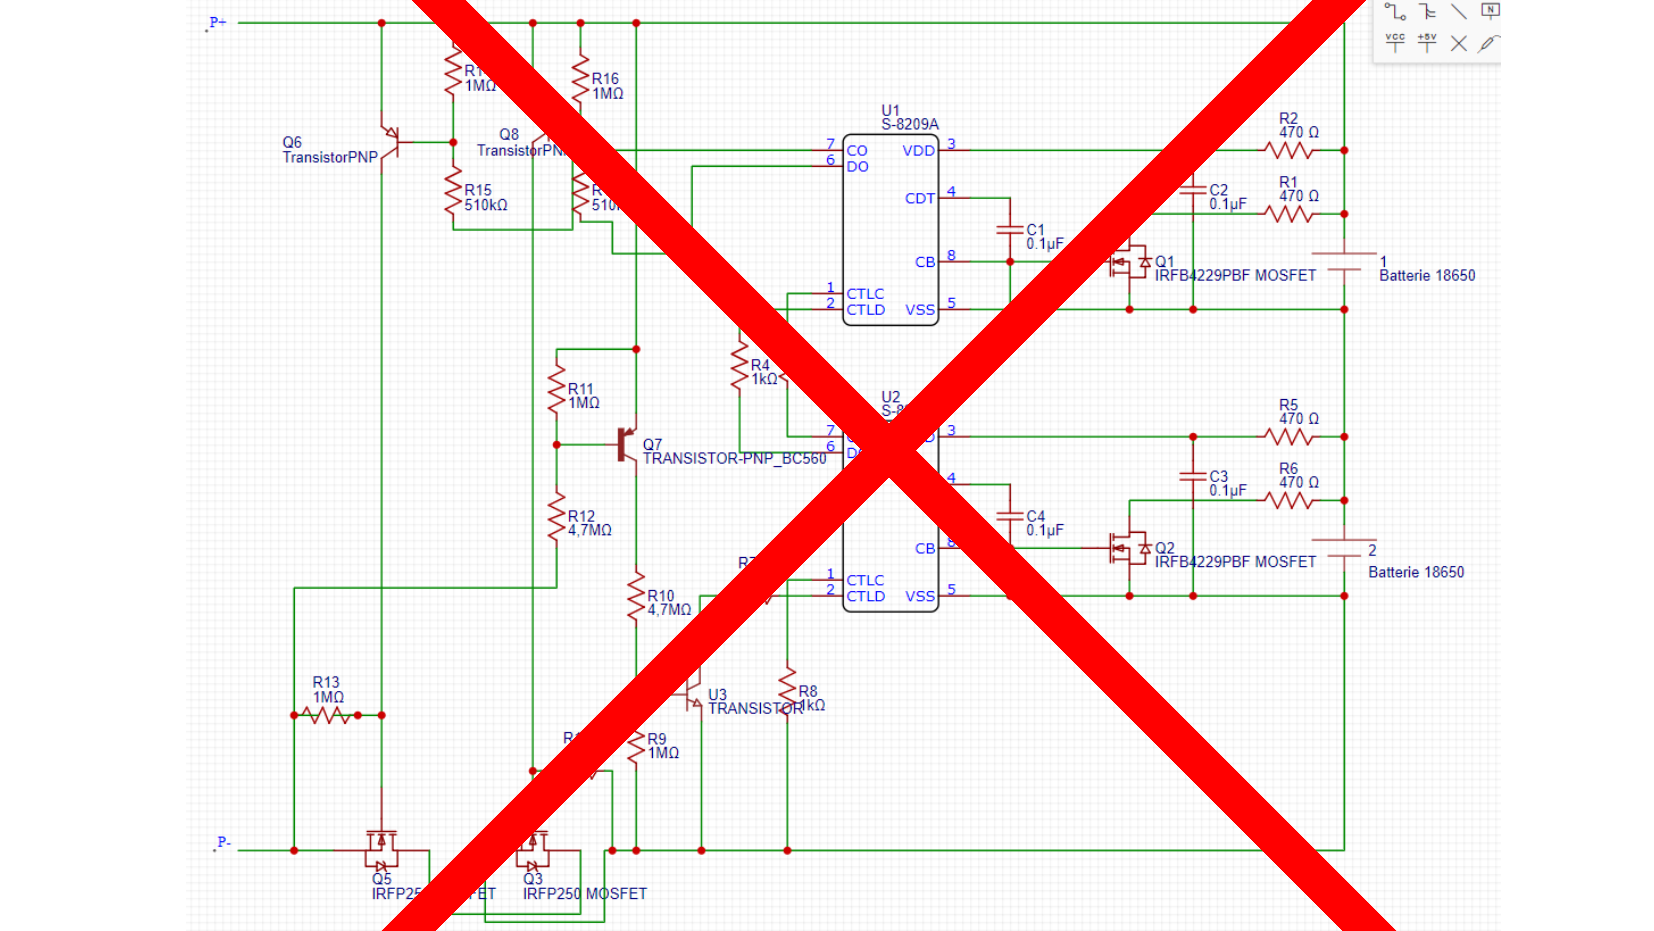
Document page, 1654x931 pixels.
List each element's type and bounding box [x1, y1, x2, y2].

picture [186, 0, 861, 931]
text_box [381, 0, 1397, 931]
picture [917, 0, 1501, 931]
picture [436, 478, 1342, 931]
picture [467, 0, 1311, 422]
